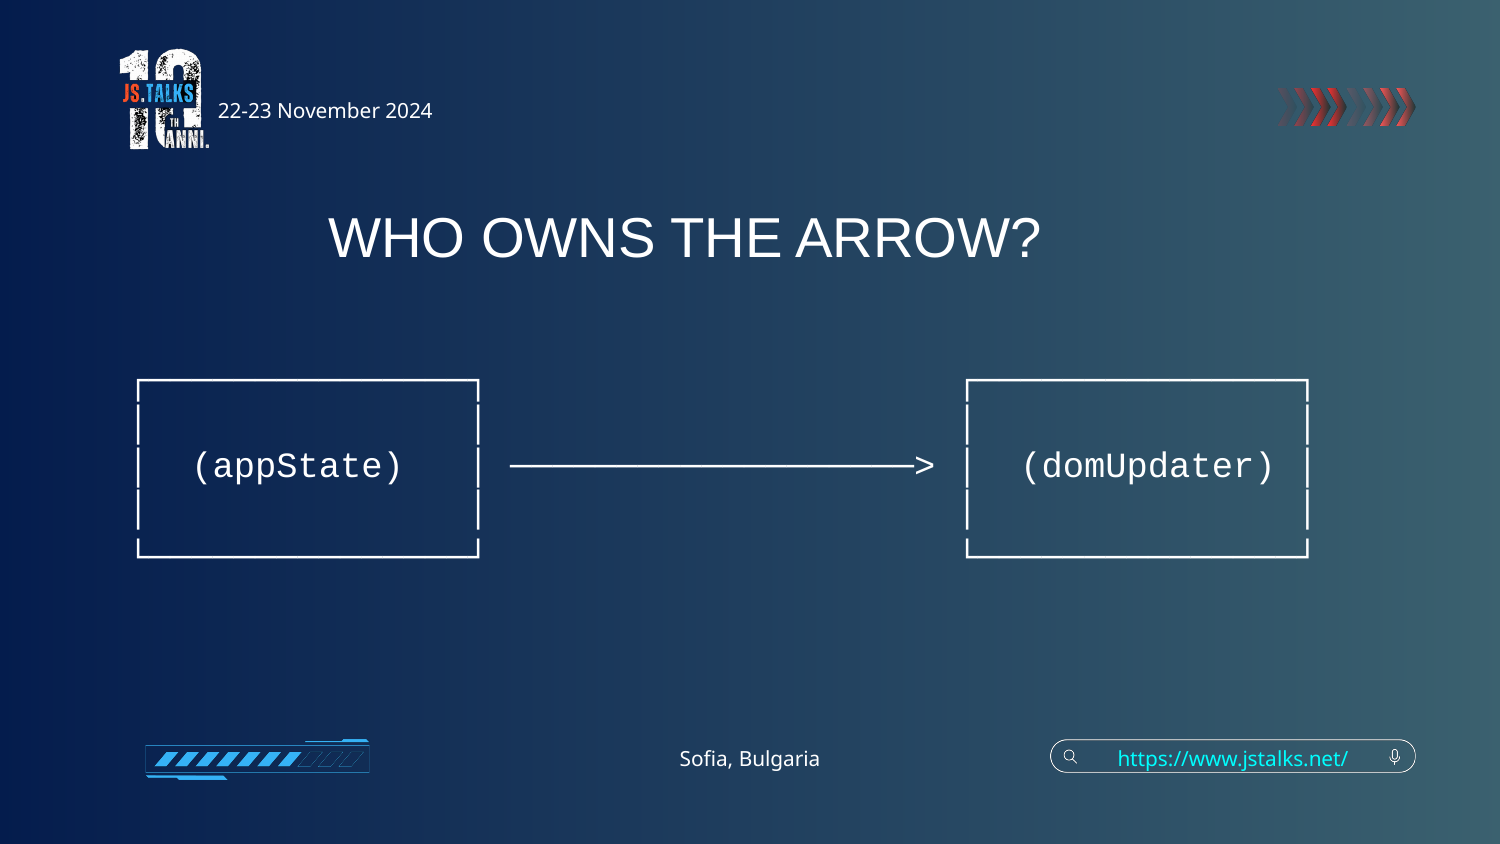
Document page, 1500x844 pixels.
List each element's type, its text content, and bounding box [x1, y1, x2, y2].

text_box https://www.jstalks.net/ [1103, 744, 1362, 772]
text_box Sofia, Bulgaria [654, 744, 846, 772]
text_box [65, 0, 258, 231]
text_box 22-23 November 2024 [217, 95, 507, 123]
text_box ┌───────────────┐ ┌───────────────┐ │ │ │ │ │ (appState) │ ───────────────────> │ (domUpdater) │ │ │ │ │ └───────────────┘ └───────────────┘ [0, 313, 1500, 572]
text_box WHO OWNS THE ARROW? [328, 183, 1233, 269]
text_box [145, 739, 370, 780]
text_box [1050, 739, 1416, 773]
text_box [1277, 88, 1416, 126]
